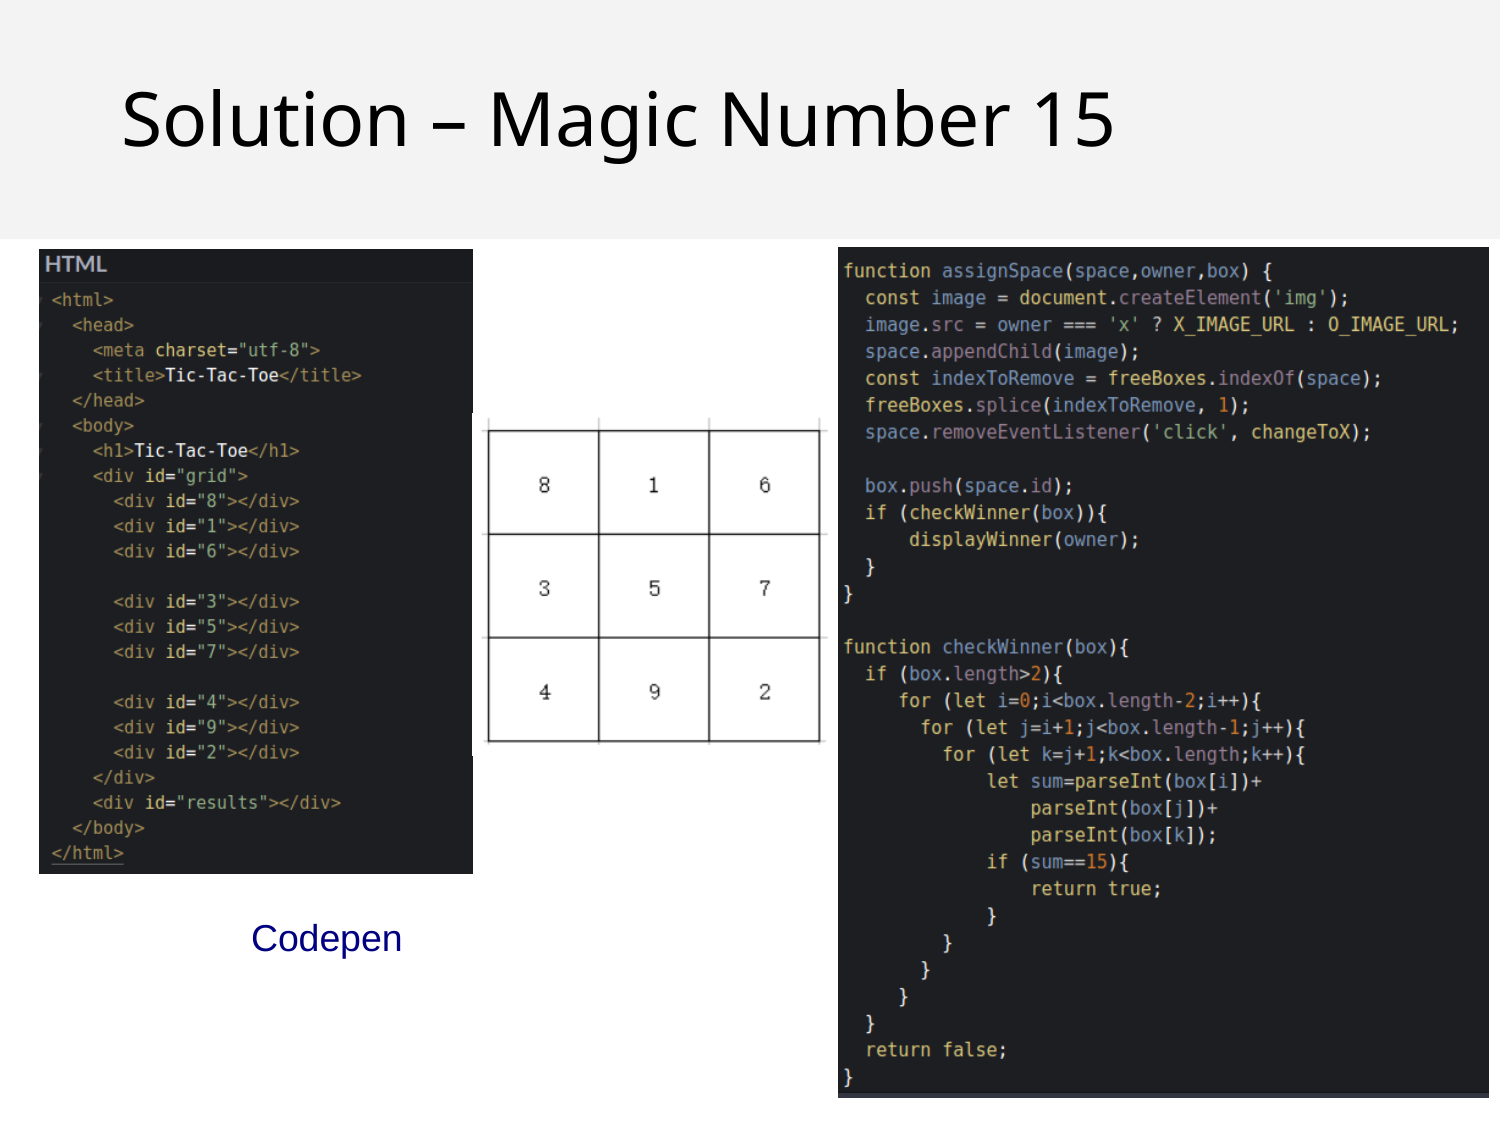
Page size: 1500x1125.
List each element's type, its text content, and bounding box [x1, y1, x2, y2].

title Solution – Magic Number 15 [106, 56, 1350, 183]
picture [838, 247, 1489, 1098]
text_box Codepen [236, 910, 638, 968]
picture [39, 249, 834, 875]
